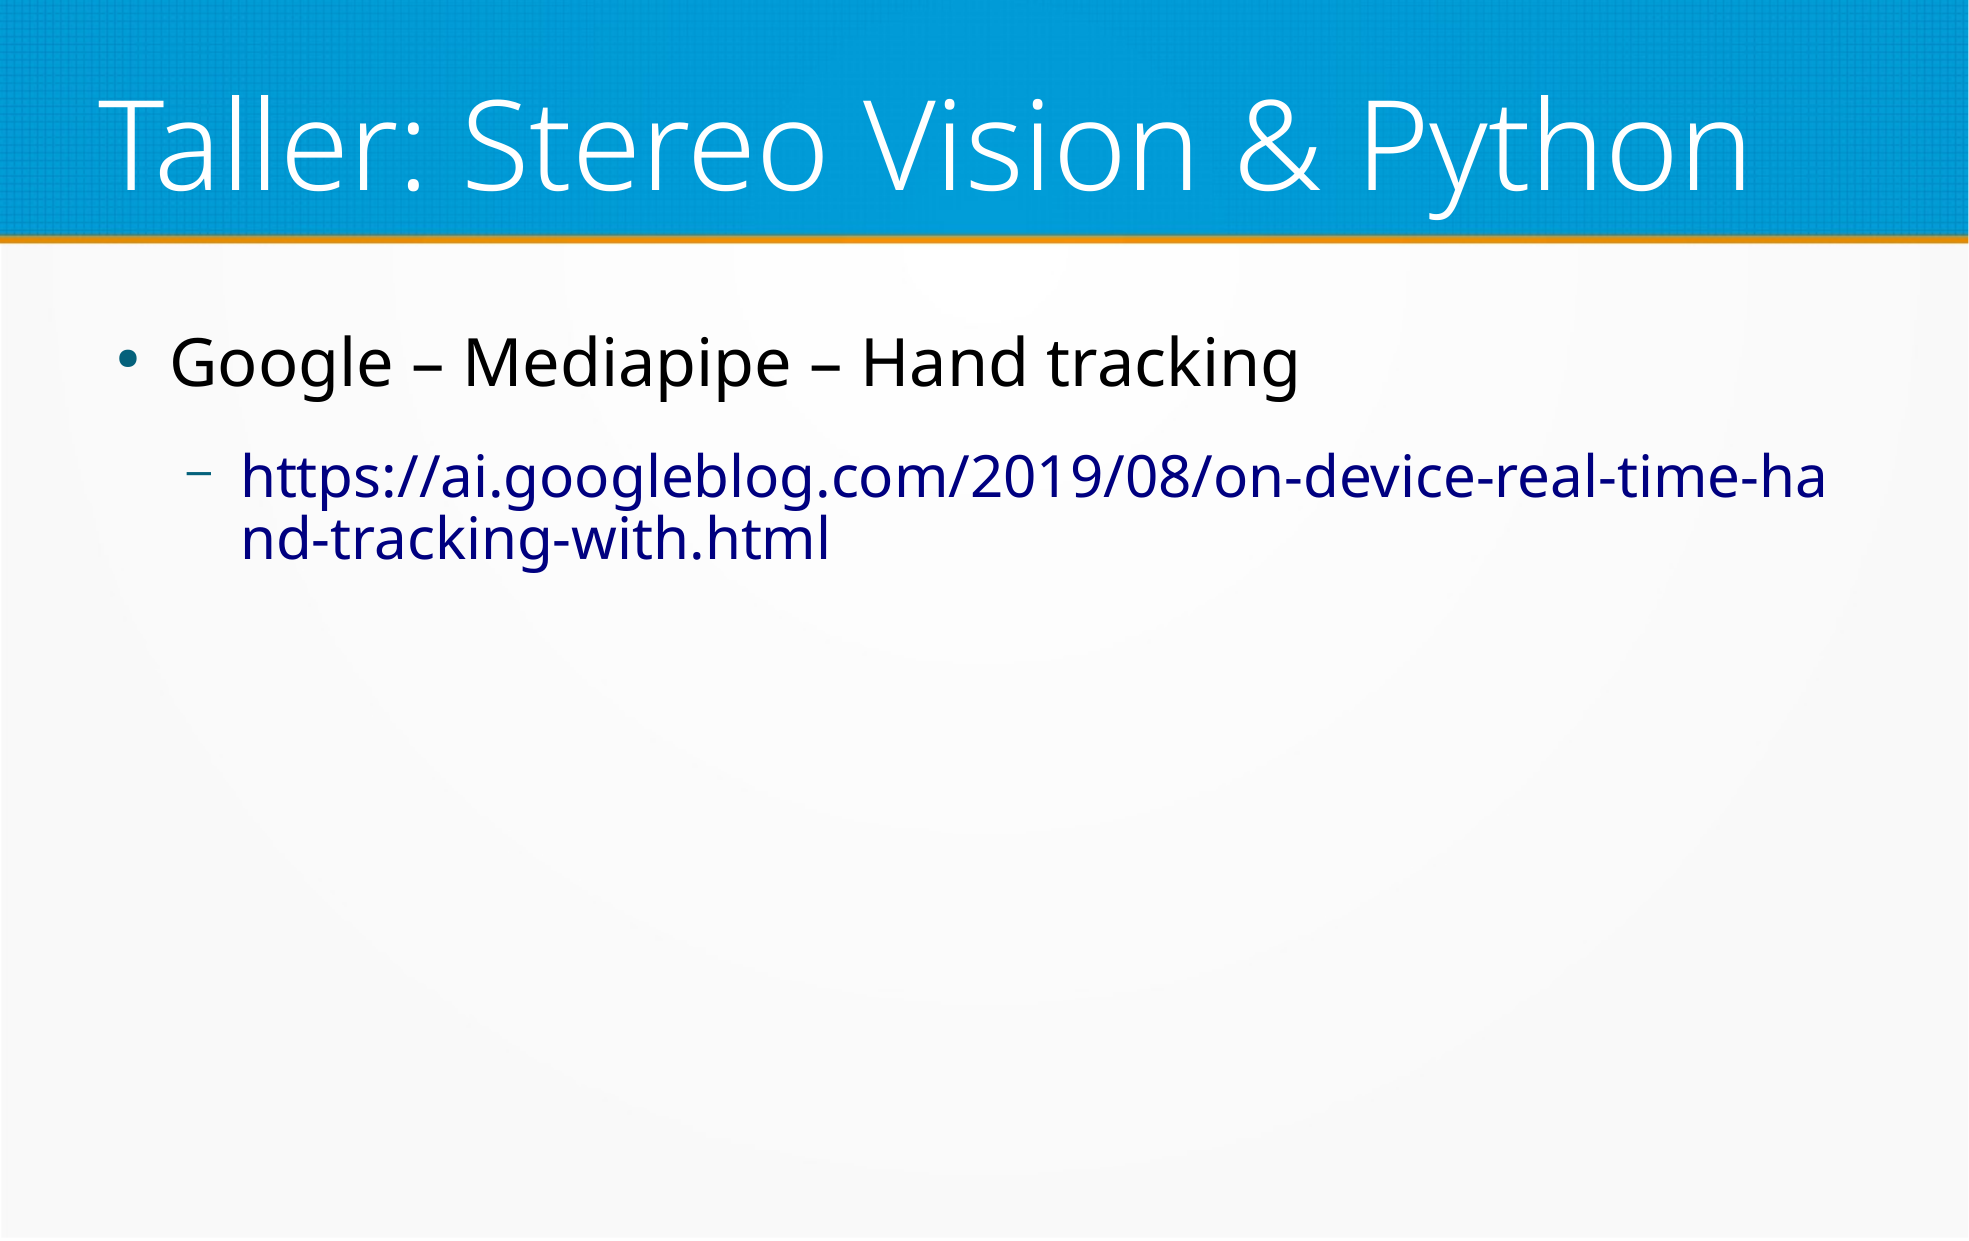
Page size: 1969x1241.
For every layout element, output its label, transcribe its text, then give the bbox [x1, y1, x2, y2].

list Google – Mediapipe – Hand tracking https://ai.googleblog.com/2019/08/on-device-real-time-hand-tracking-with.html [98, 315, 1861, 1081]
title Taller: Stereo Vision & Python [98, 19, 1870, 227]
picture [0, 233, 1969, 1241]
